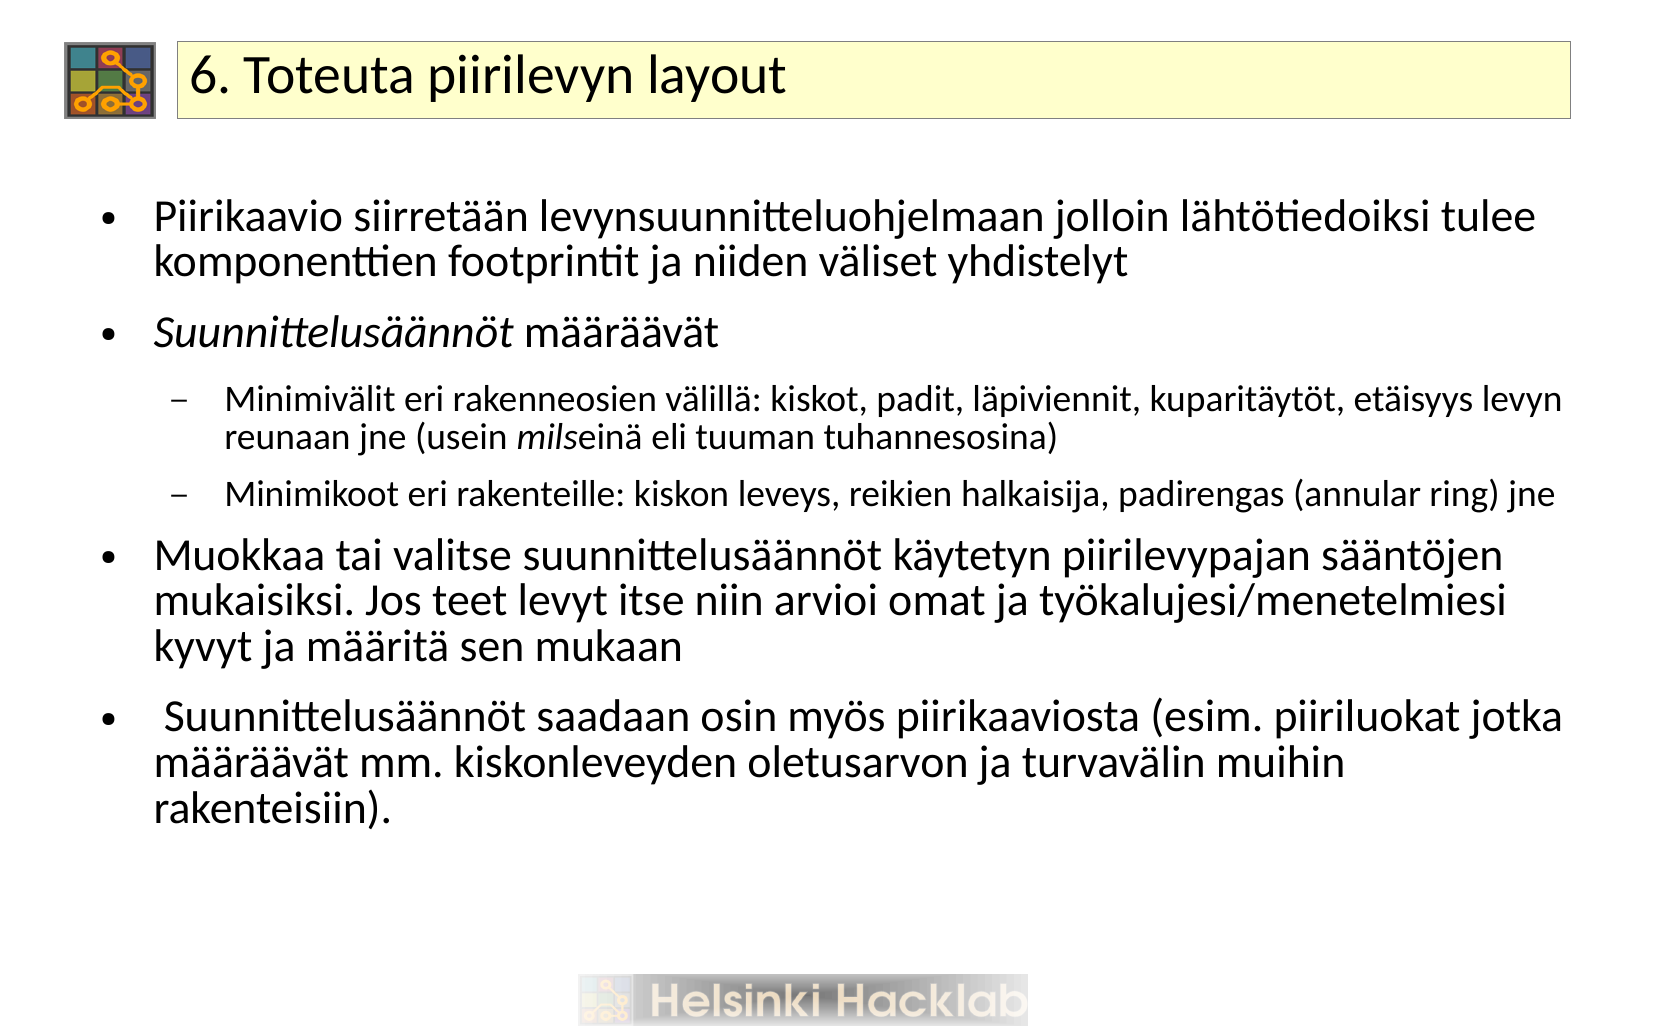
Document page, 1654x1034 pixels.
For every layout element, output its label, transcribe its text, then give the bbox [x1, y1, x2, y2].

picture [64, 42, 156, 119]
list Piirikaavio siirretään levynsuunnitteluohjelmaan jolloin lähtötiedoiksi tulee komponenttien footprintit ja niiden väliset yhdistelyt Suunnittelusäännöt määräävät Minimivälit eri rakenneosien välillä: kiskot, padit, läpiviennit, kuparitäytöt, etäisyys levyn reunaan jne (usein milseinä eli tuuman tuhannesosina) Minimikoot eri rakenteille: kiskon leveys, reikien halkaisija, padirengas (annular ring) jne Muokkaa tai valitse suunnittelusäännöt käytetyn piirilevypajan sääntöjen mukaisiksi. Jos teet levyt itse niin arvioi omat ja työkalujesi/menetelmiesi kyvyt ja määritä sen mukaan Suunnittelusäännöt saadaan osin myös piirikaaviosta (esim. piiriluokat jotka määräävät mm. kiskonleveyden oletusarvon ja turvavälin muihin rakenteisiin). [82, 196, 1571, 949]
title 6. Toteuta piirilevyn layout [177, 41, 1571, 119]
